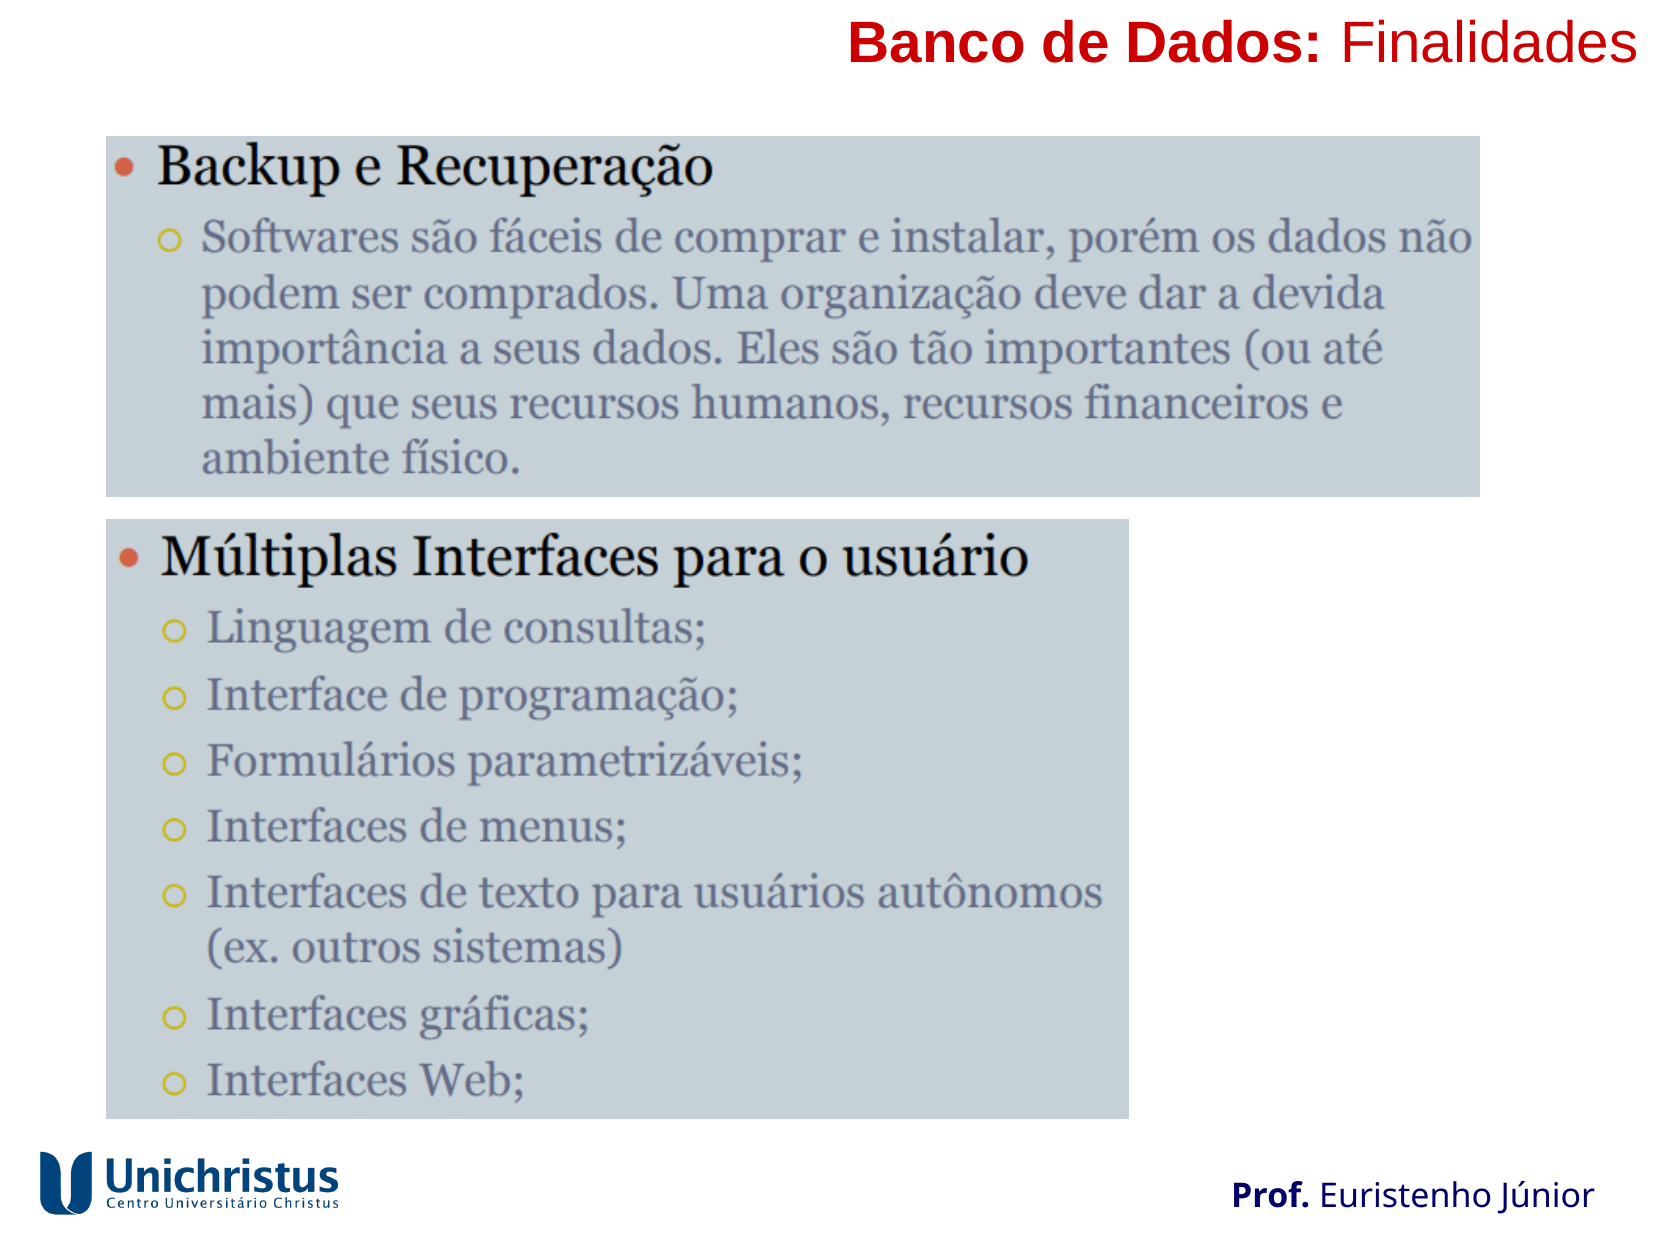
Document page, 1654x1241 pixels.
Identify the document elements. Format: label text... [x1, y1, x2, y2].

picture [106, 136, 1480, 497]
picture [35, 1148, 343, 1217]
text_box Banco de Dados: Finalidades [832, 2, 1654, 83]
picture [106, 519, 1129, 1119]
text_box Prof. Euristenho Júnior [1216, 1163, 1654, 1224]
